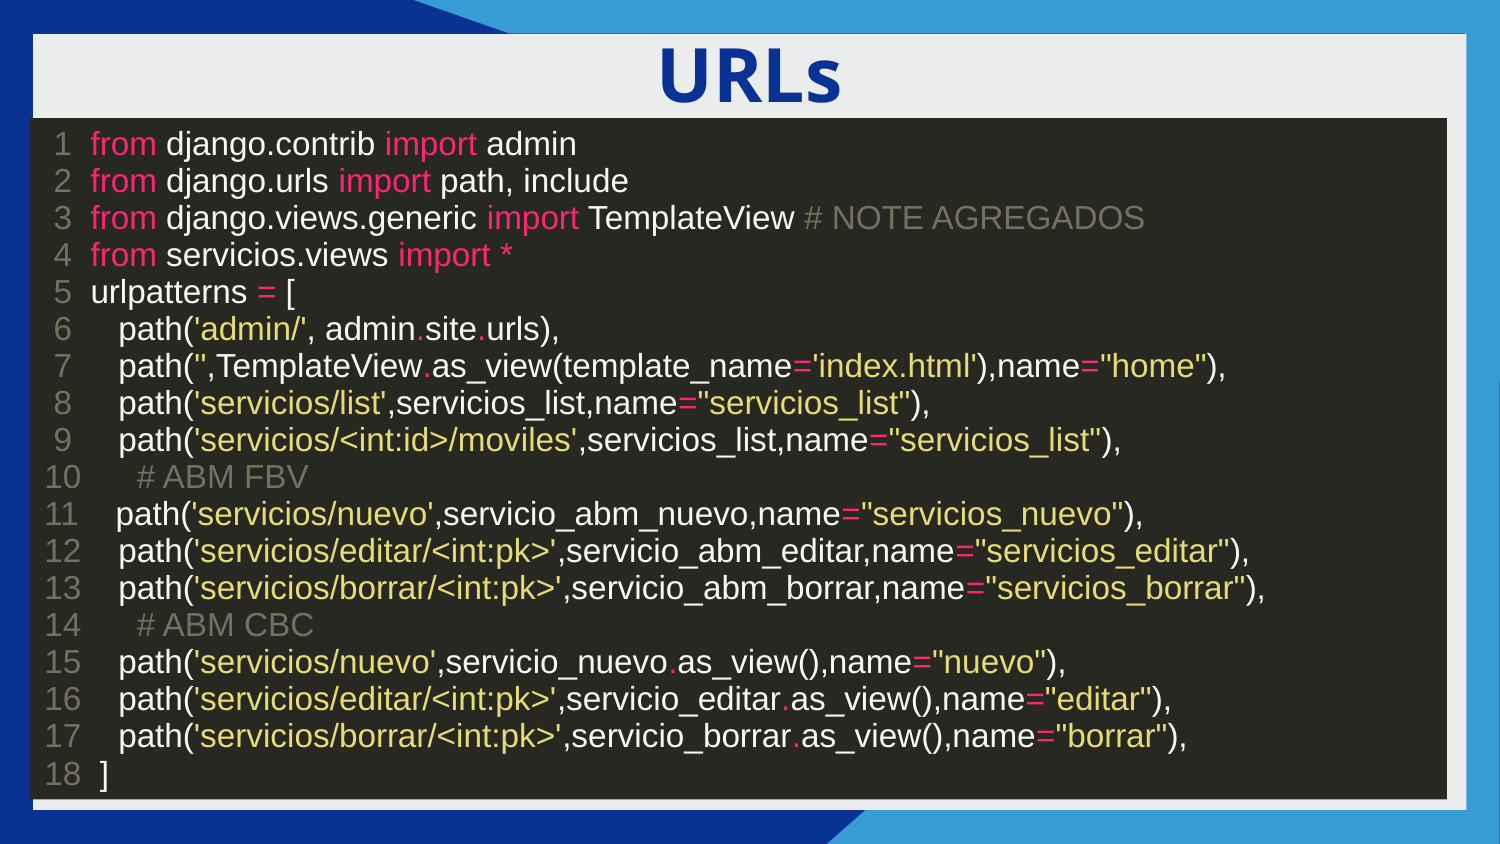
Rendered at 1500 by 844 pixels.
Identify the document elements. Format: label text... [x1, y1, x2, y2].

text_box 1 from django.contrib import admin 2 from django.urls import path, include 3 from django.views.generic import TemplateView # NOTE AGREGADOS 4 from servicios.views import * 5 urlpatterns = [ 6 path('admin/', admin.site.urls), 7 path('',TemplateView.as_view(template_name='index.html'),name="home"), 8 path('servicios/list',servicios_list,name="servicios_list"), 9 path('servicios/<int:id>/moviles',servicios_list,name="servicios_list"), 10 # ABM FBV 11 path('servicios/nuevo',servicio_abm_nuevo,name="servicios_nuevo"), 12 path('servicios/editar/<int:pk>',servicio_abm_editar,name="servicios_editar"), 13 path('servicios/borrar/<int:pk>',servicio_abm_borrar,name="servicios_borrar"), 14 # ABM CBC 15 path('servicios/nuevo',servicio_nuevo.as_view(),name="nuevo"), 16 path('servicios/editar/<int:pk>',servicio_editar.as_view(),name="editar"), 17 path('servicios/borrar/<int:pk>',servicio_borrar.as_view(),name="borrar"), 18 ] [29, 118, 1447, 800]
title URLs [34, 7, 1466, 148]
